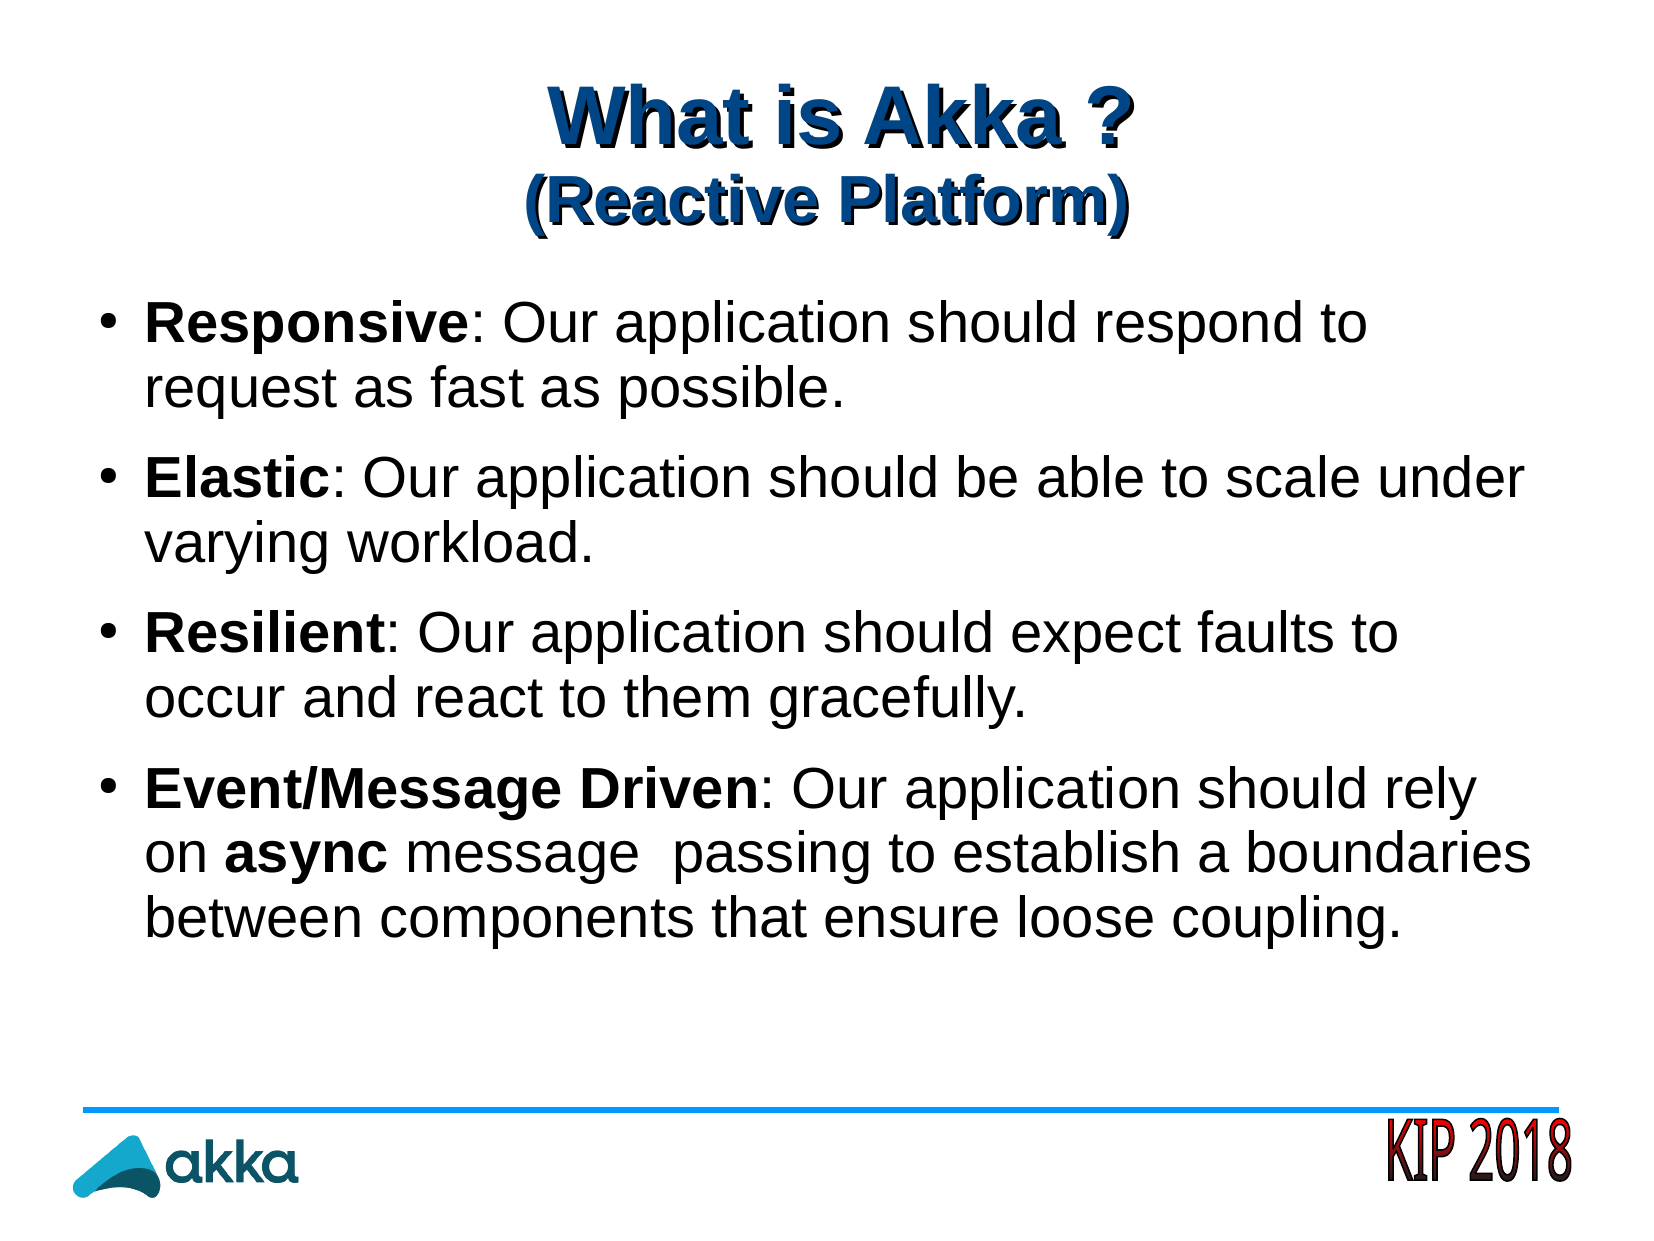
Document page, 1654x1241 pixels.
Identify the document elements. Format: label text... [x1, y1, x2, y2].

list Responsive: Our application should respond to request as fast as possible. Elastic: Our application should be able to scale under varying workload. Resilient: Our application should expect faults to occur and react to them gracefully. Event/Message Driven: Our application should rely on async message passing to establish a boundaries between components that ensure loose coupling. [82, 290, 1538, 1010]
title What is Akka ? (Reactive Platform) [82, 49, 1571, 257]
picture [61, 1116, 306, 1217]
